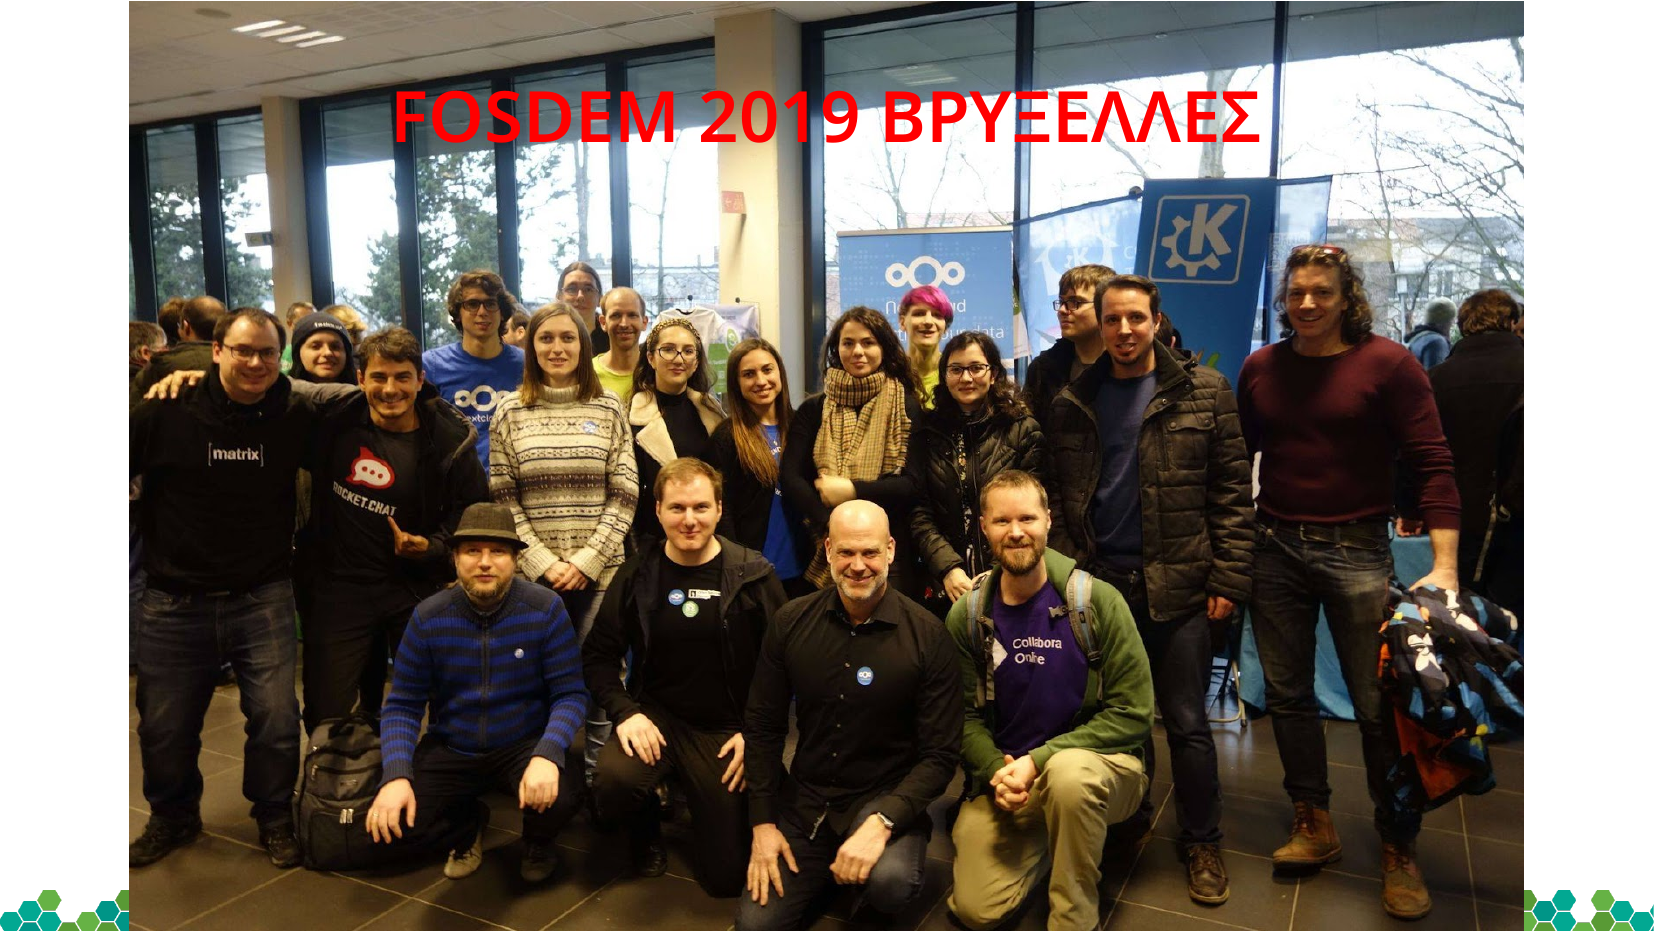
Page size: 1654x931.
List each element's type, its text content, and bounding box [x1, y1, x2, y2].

title FOSDEM 2019 ΒΡΥΞΕΛΛΕΣ [123, 37, 1530, 193]
picture [129, 1, 1524, 37]
picture [0, 193, 1654, 931]
